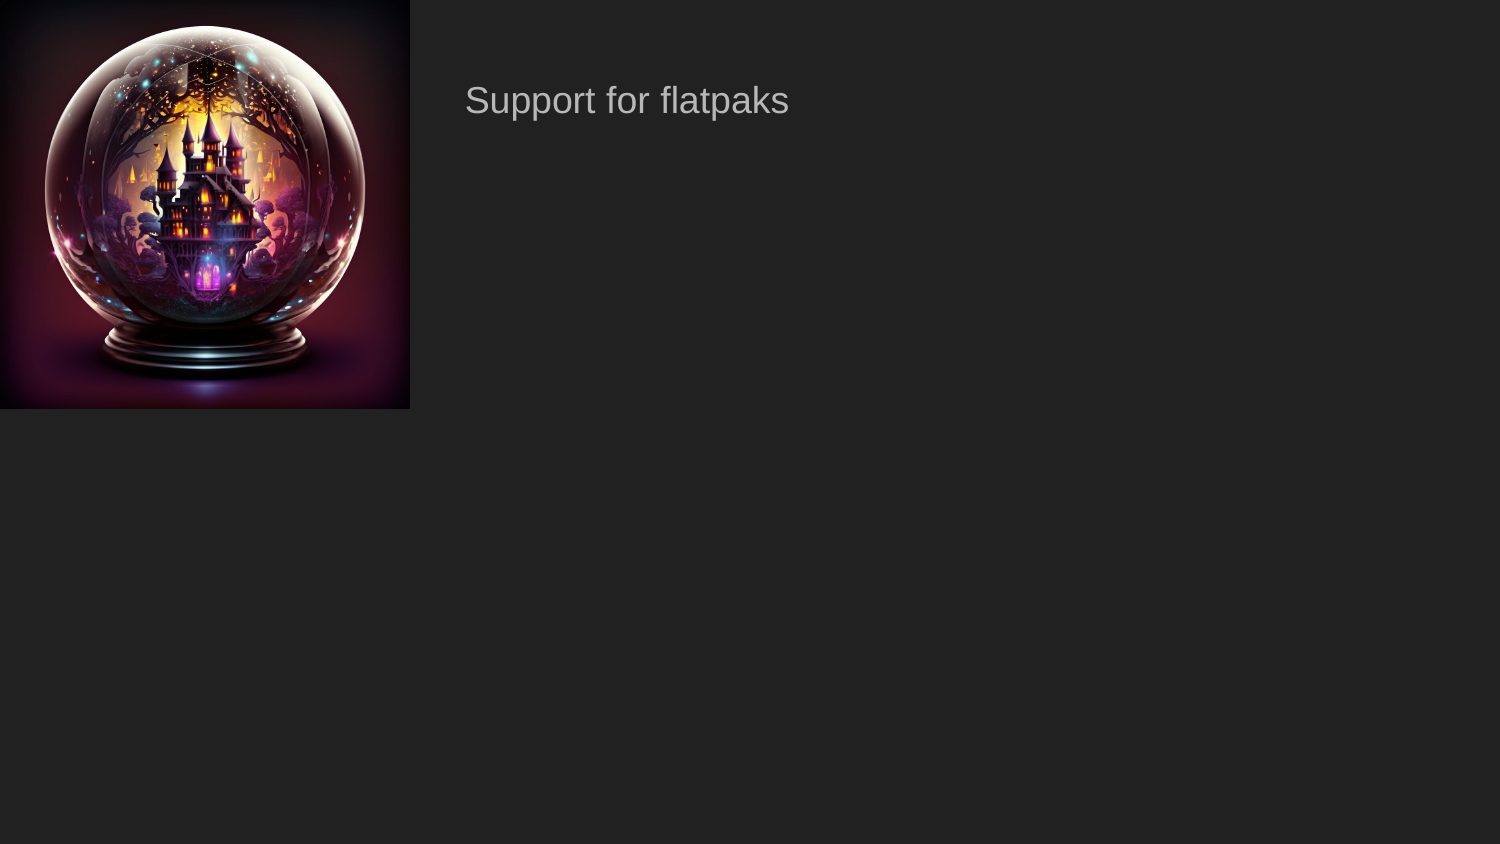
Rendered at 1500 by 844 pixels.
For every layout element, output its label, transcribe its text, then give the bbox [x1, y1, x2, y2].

text_box Support for flatpaks [449, 61, 1434, 796]
picture [0, 0, 410, 410]
